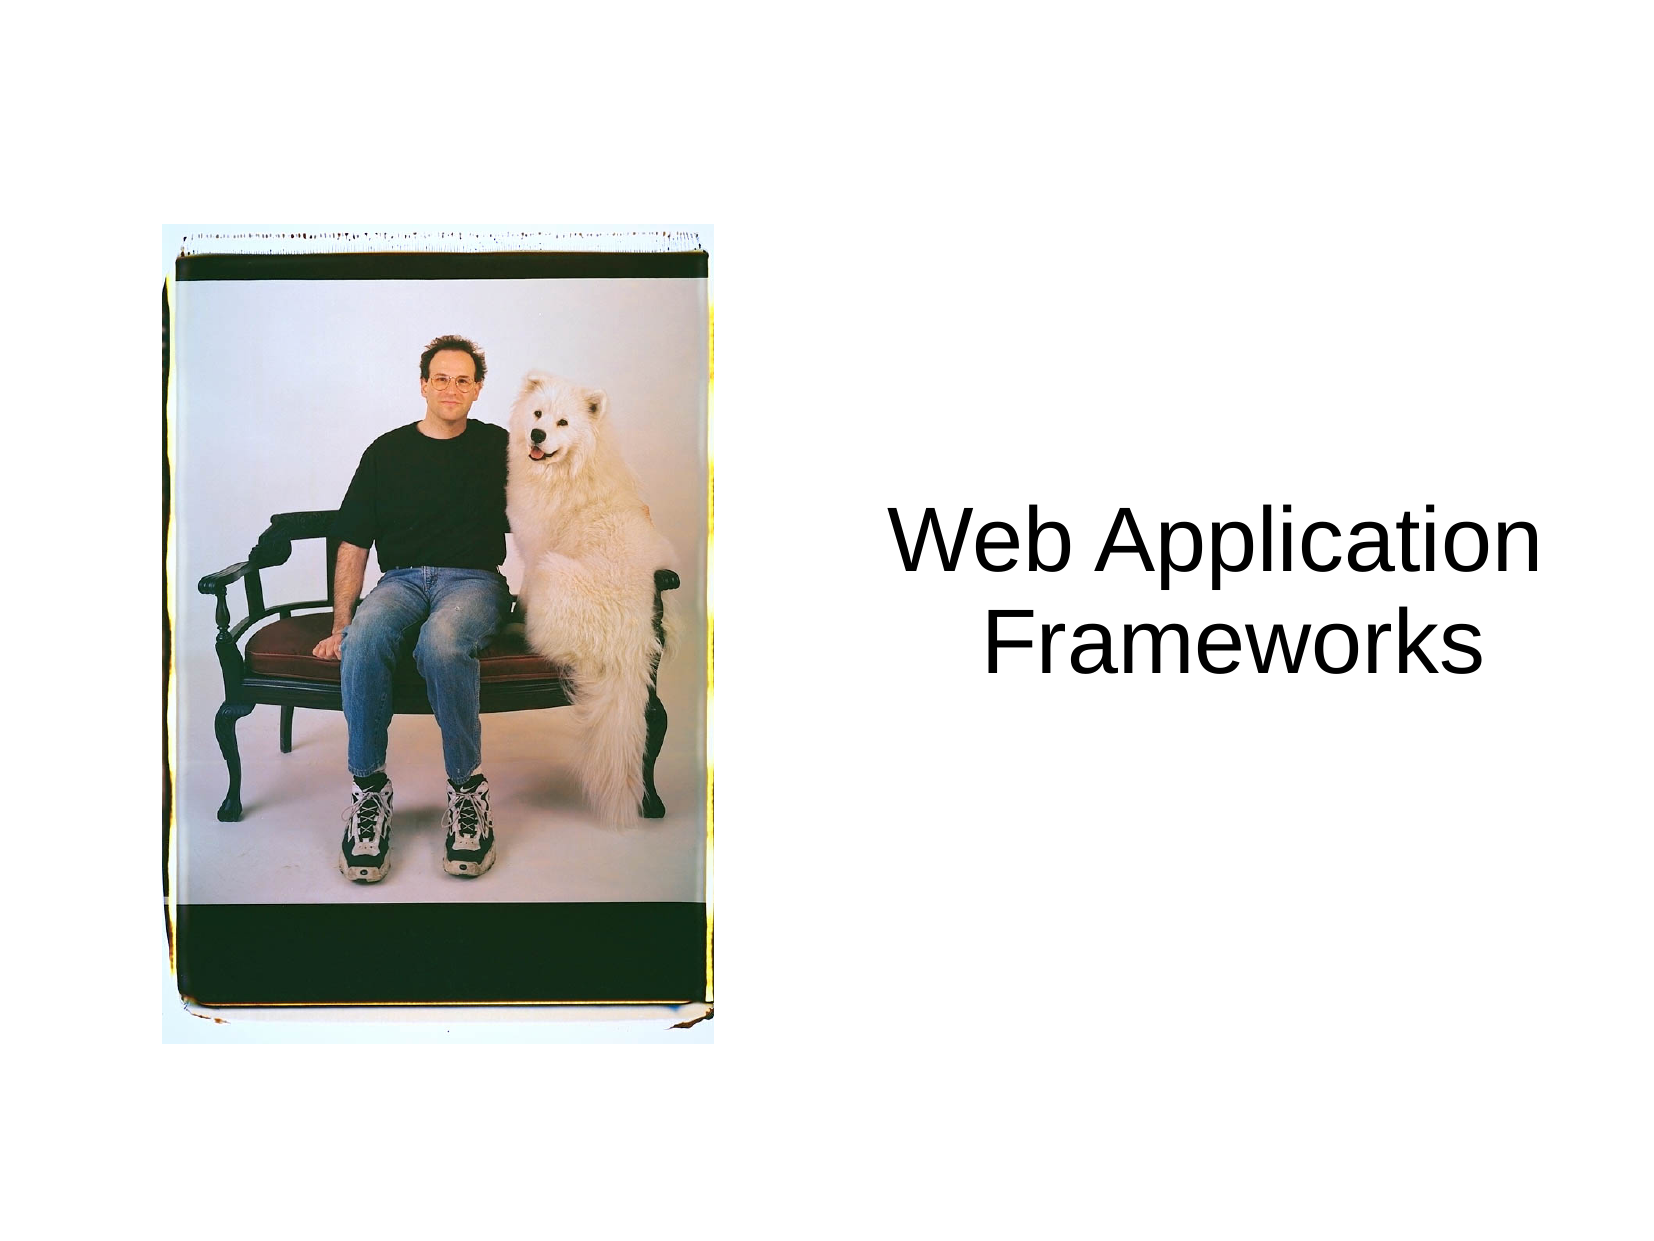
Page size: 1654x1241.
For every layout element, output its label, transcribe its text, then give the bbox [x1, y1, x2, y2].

title Web Application Frameworks [825, 56, 1571, 1126]
picture [162, 224, 714, 1044]
